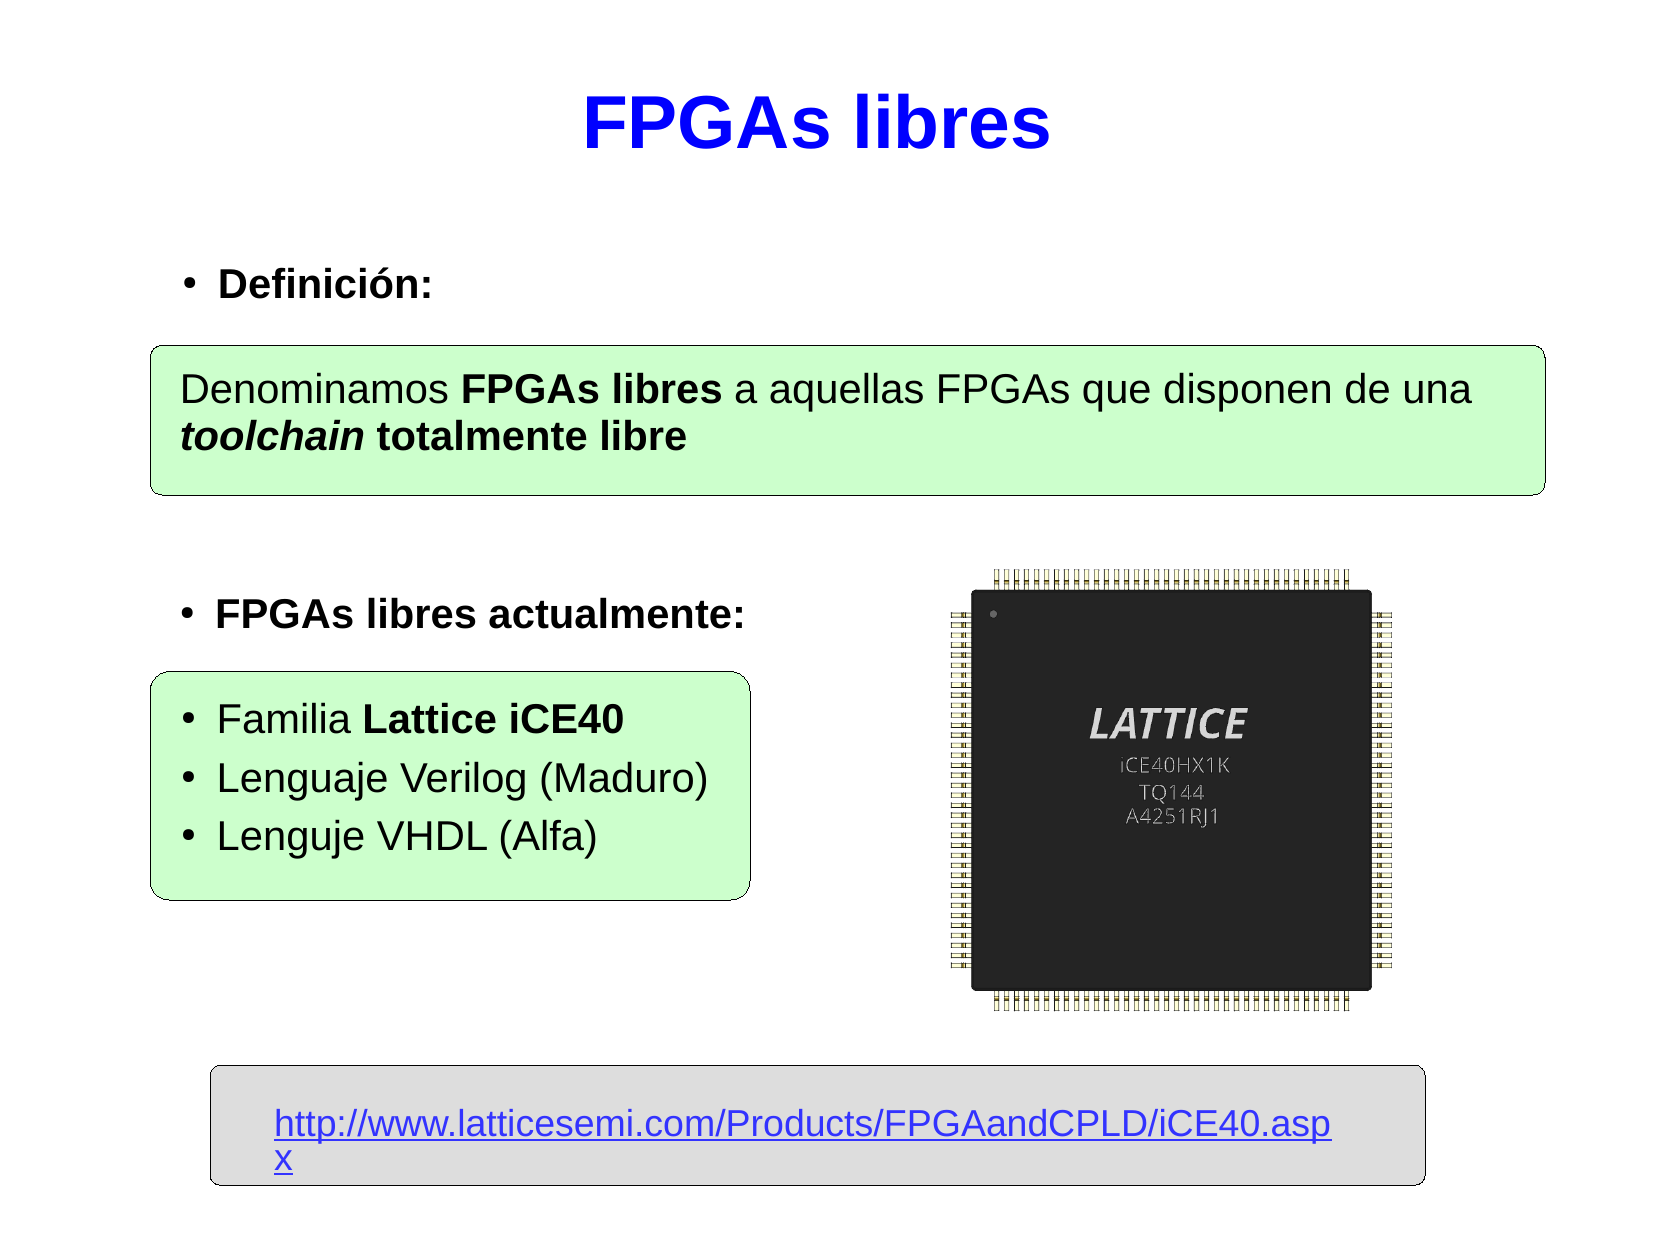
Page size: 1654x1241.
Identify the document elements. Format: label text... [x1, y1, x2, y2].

text_box Definición: [167, 253, 496, 316]
text_box Denominamos FPGAs libres a aquellas FPGAs que disponen de una toolchain totalmente libre [165, 358, 1514, 526]
text_box [150, 671, 751, 901]
text_box [150, 345, 1546, 496]
picture [930, 554, 1411, 1035]
text_box http://www.latticesemi.com/Products/FPGAandCPLD/iCE40.aspx [259, 1095, 1366, 1152]
text_box FPGAs libres [90, 73, 1546, 211]
text_box [210, 1065, 1426, 1186]
text_box FPGAs libres actualmente: [165, 583, 796, 661]
text_box Familia Lattice iCE40 Lenguaje Verilog (Maduro) Lenguje VHDL (Alfa) [166, 688, 930, 867]
